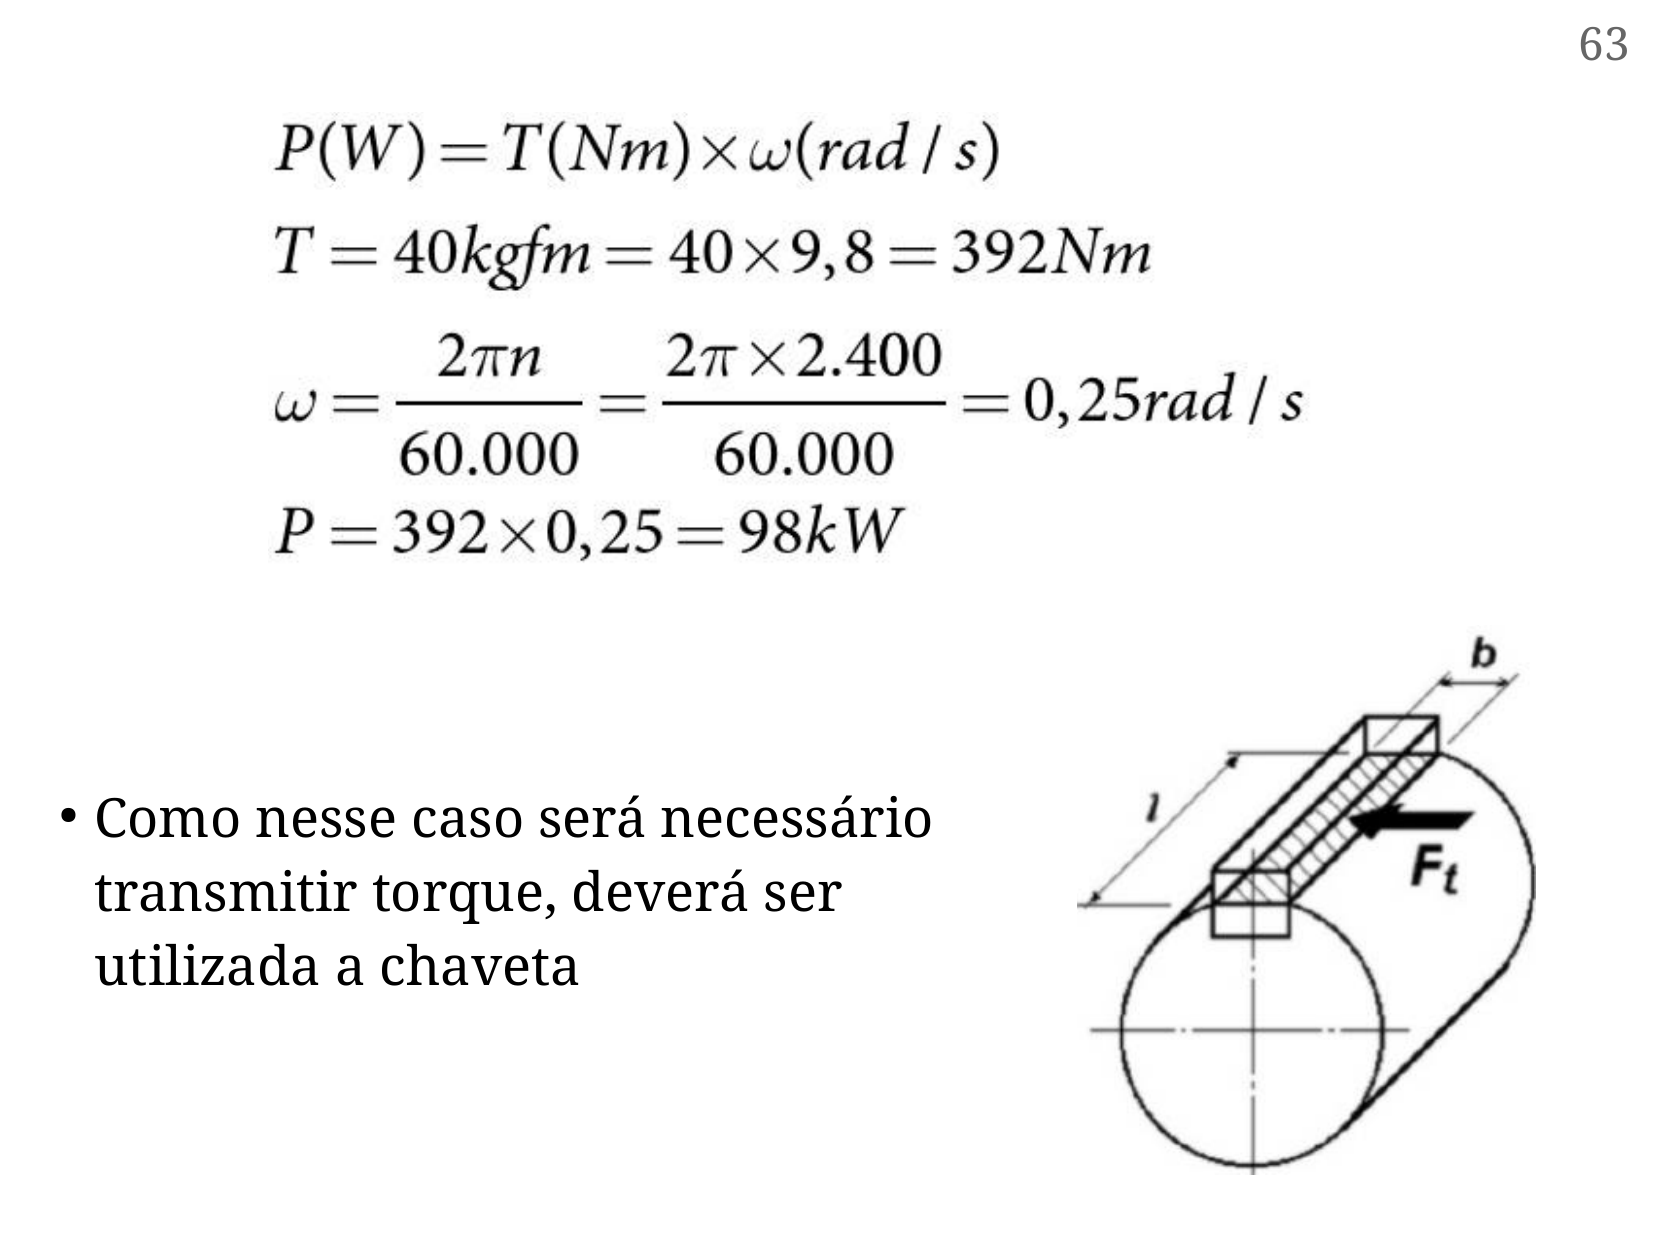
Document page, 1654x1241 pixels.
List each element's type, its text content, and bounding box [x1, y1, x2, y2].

picture [268, 112, 1312, 567]
picture [1077, 625, 1536, 1175]
list Como nesse caso será necessário transmitir torque, deverá ser utilizada a chaveta [59, 779, 1595, 1211]
